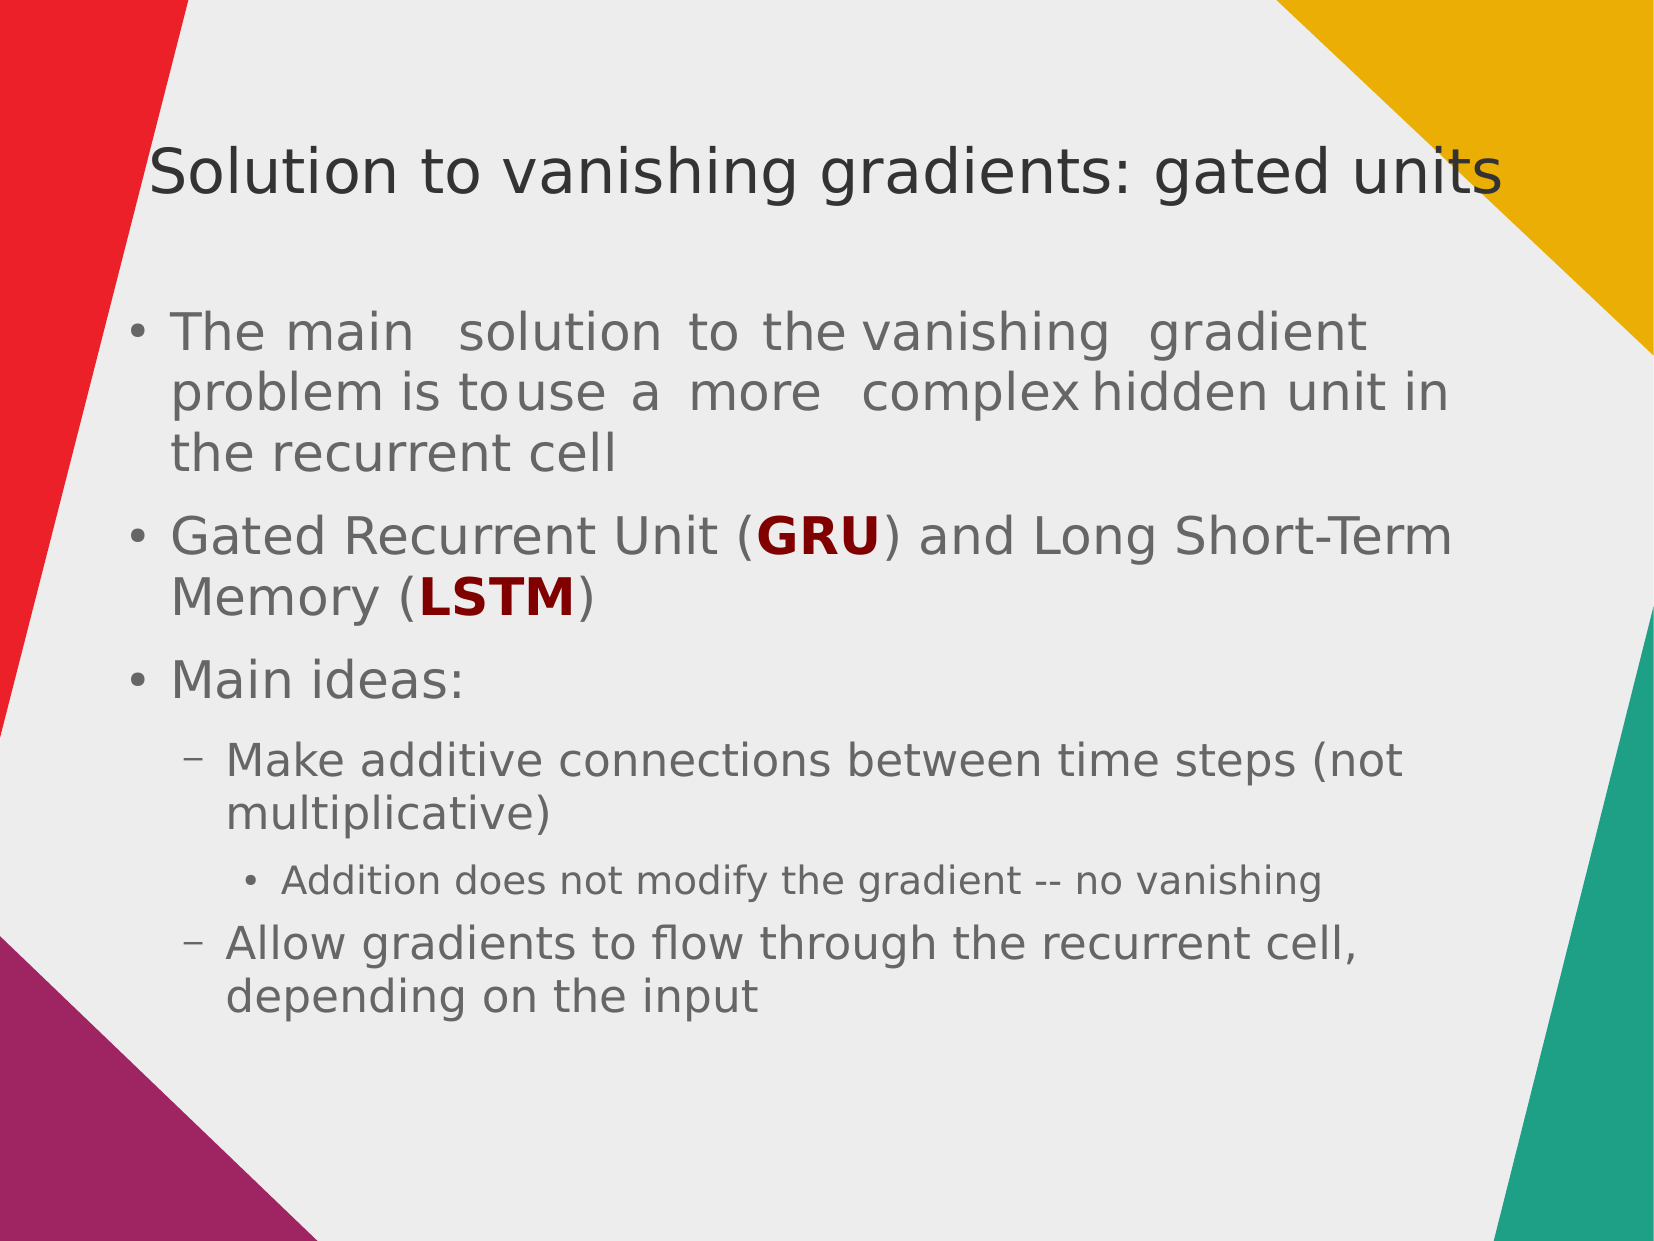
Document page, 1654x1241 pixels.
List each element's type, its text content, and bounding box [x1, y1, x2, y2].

list The main solution to the vanishing gradient problem is to use a more complex hidden unit in the recurrent cell Gated Recurrent Unit (GRU) and Long Short-Term Memory (LSTM) Main ideas: Make additive connections between time steps (not multiplicative) Addition does not modify the gradient -- no vanishing Allow gradients to flow through the recurrent cell, depending on the input [114, 302, 1539, 1033]
title Solution to vanishing gradients: gated units [114, 73, 1539, 271]
